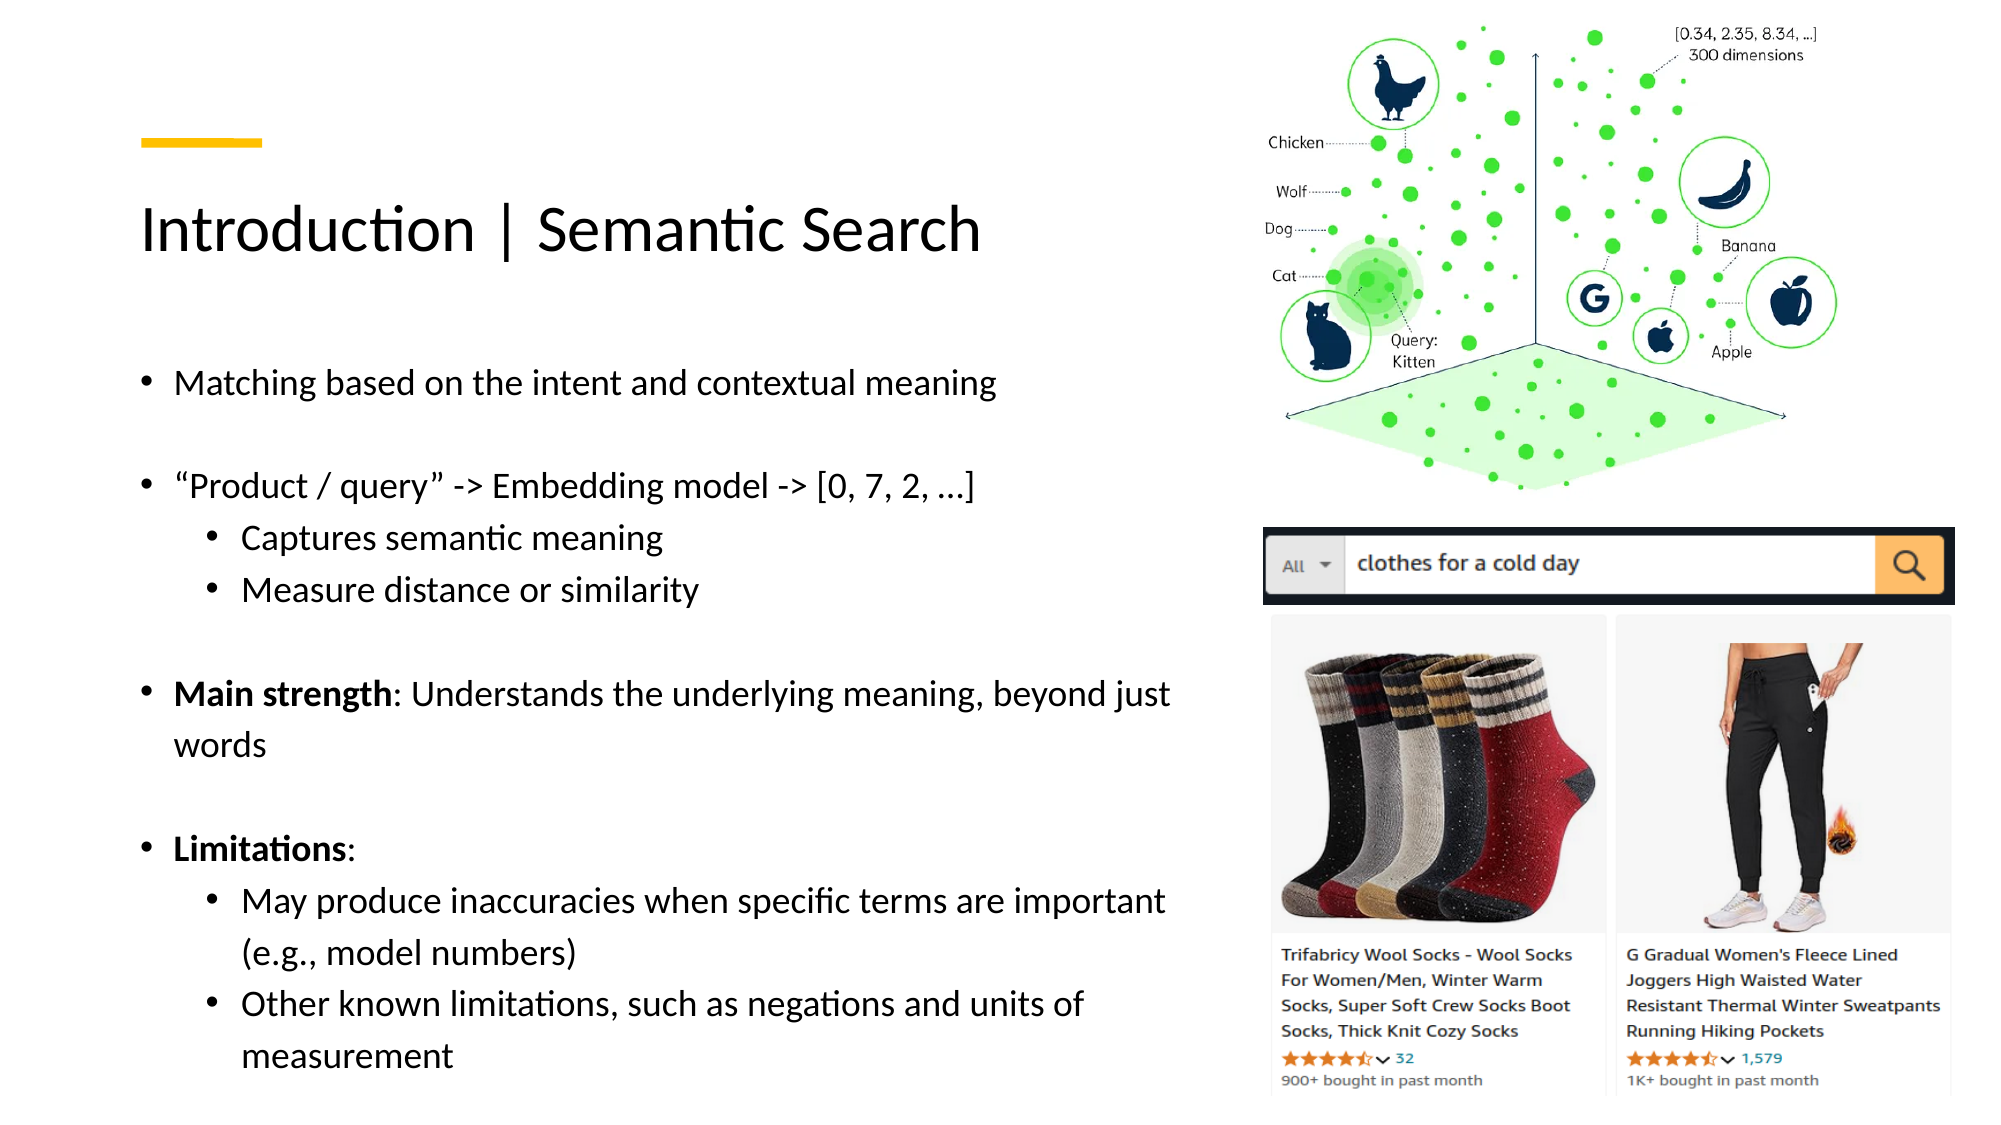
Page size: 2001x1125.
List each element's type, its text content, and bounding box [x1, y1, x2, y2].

picture [1263, 527, 1955, 1097]
list Matching based on the intent and contextual meaning “Product / query” -> Embedding model -> [0, 7, 2, …] Captures semantic meaning Measure distance or similarity Main strength: Understands the underlying meaning, beyond just words Limitations: May produce inaccuracies when specific terms are important (e.g., model numbers) Other known limitations, such as negations and units of measurement [124, 343, 1221, 1088]
picture [1263, 13, 1839, 504]
title Introduction | Semantic Search [124, 186, 1056, 343]
